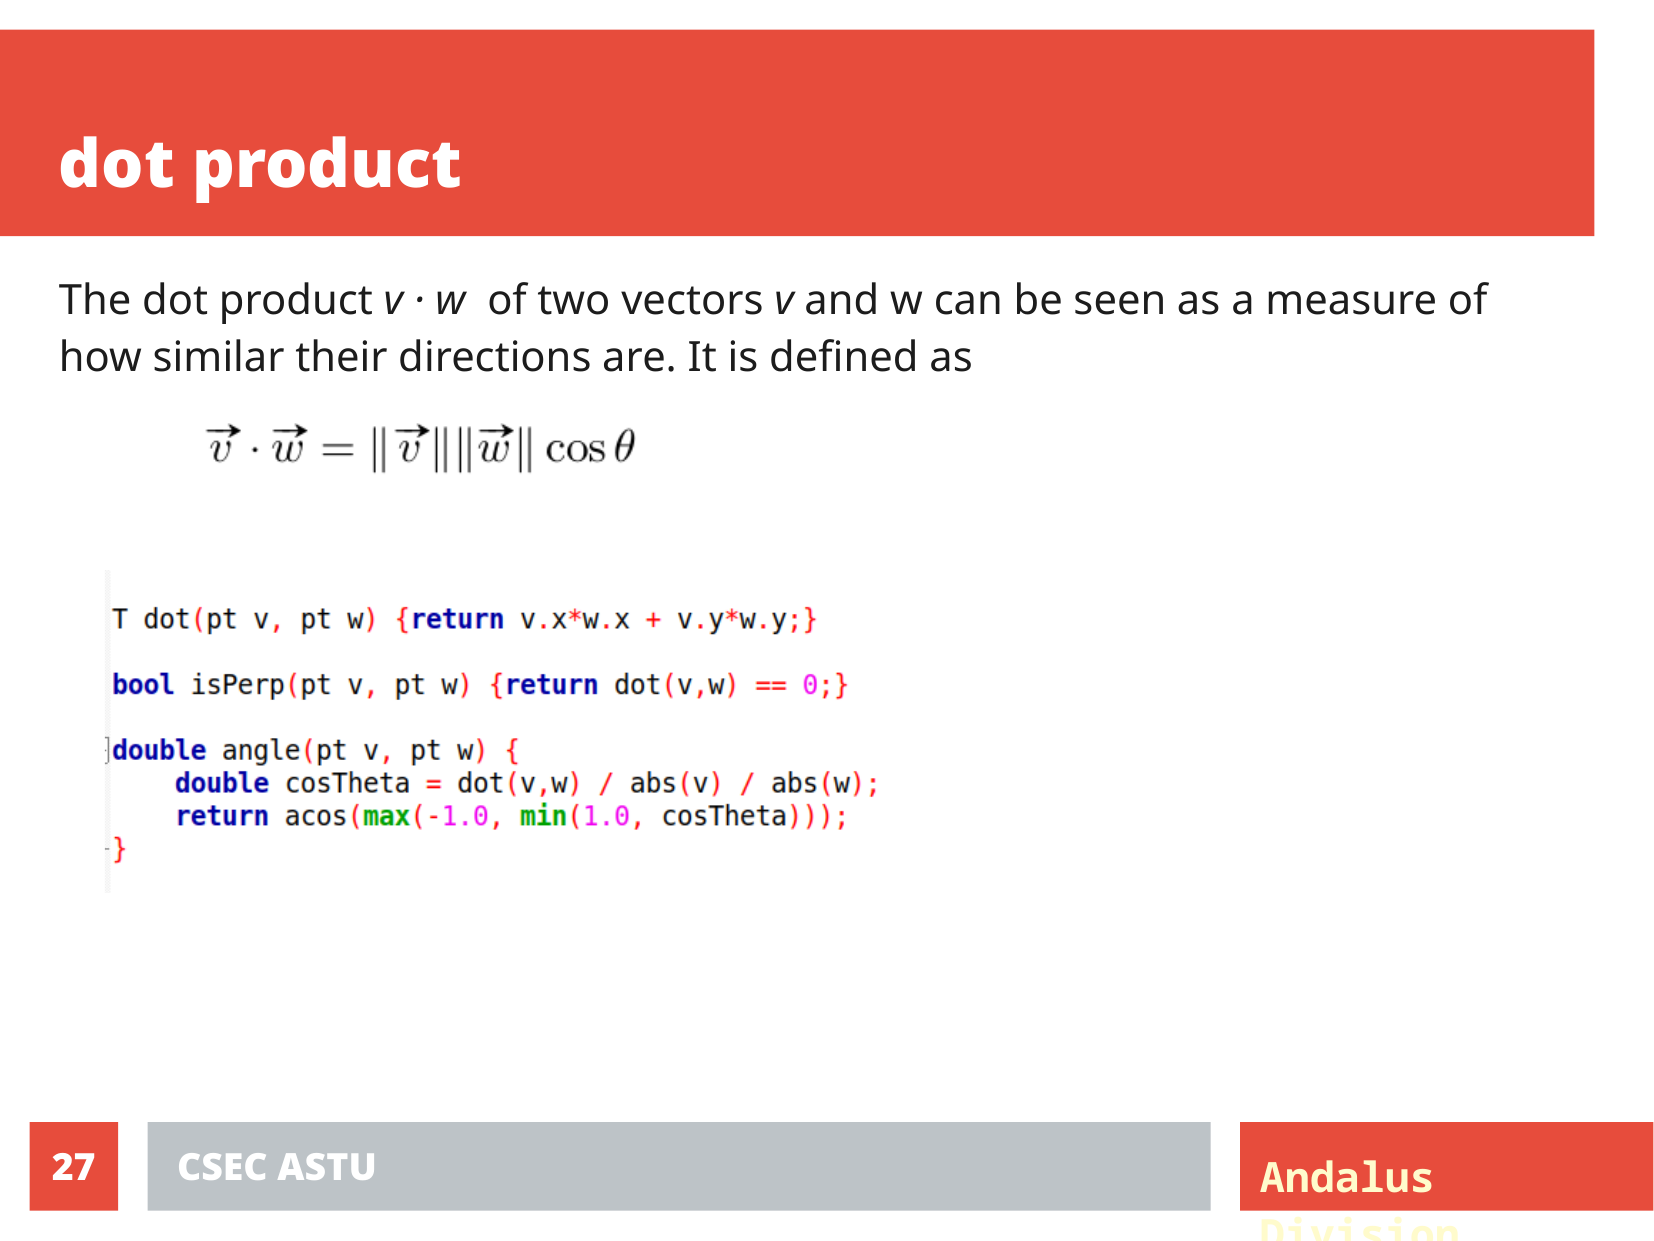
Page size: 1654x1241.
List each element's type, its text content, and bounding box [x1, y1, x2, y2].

picture [180, 390, 706, 501]
text_box Andalus Division [1245, 1140, 1636, 1197]
picture [104, 570, 901, 893]
list The dot product v · w of two vectors v and w can be seen as a measure of how similar their directions are. It is defined as [59, 270, 1565, 1093]
title dot product [59, 59, 1595, 207]
